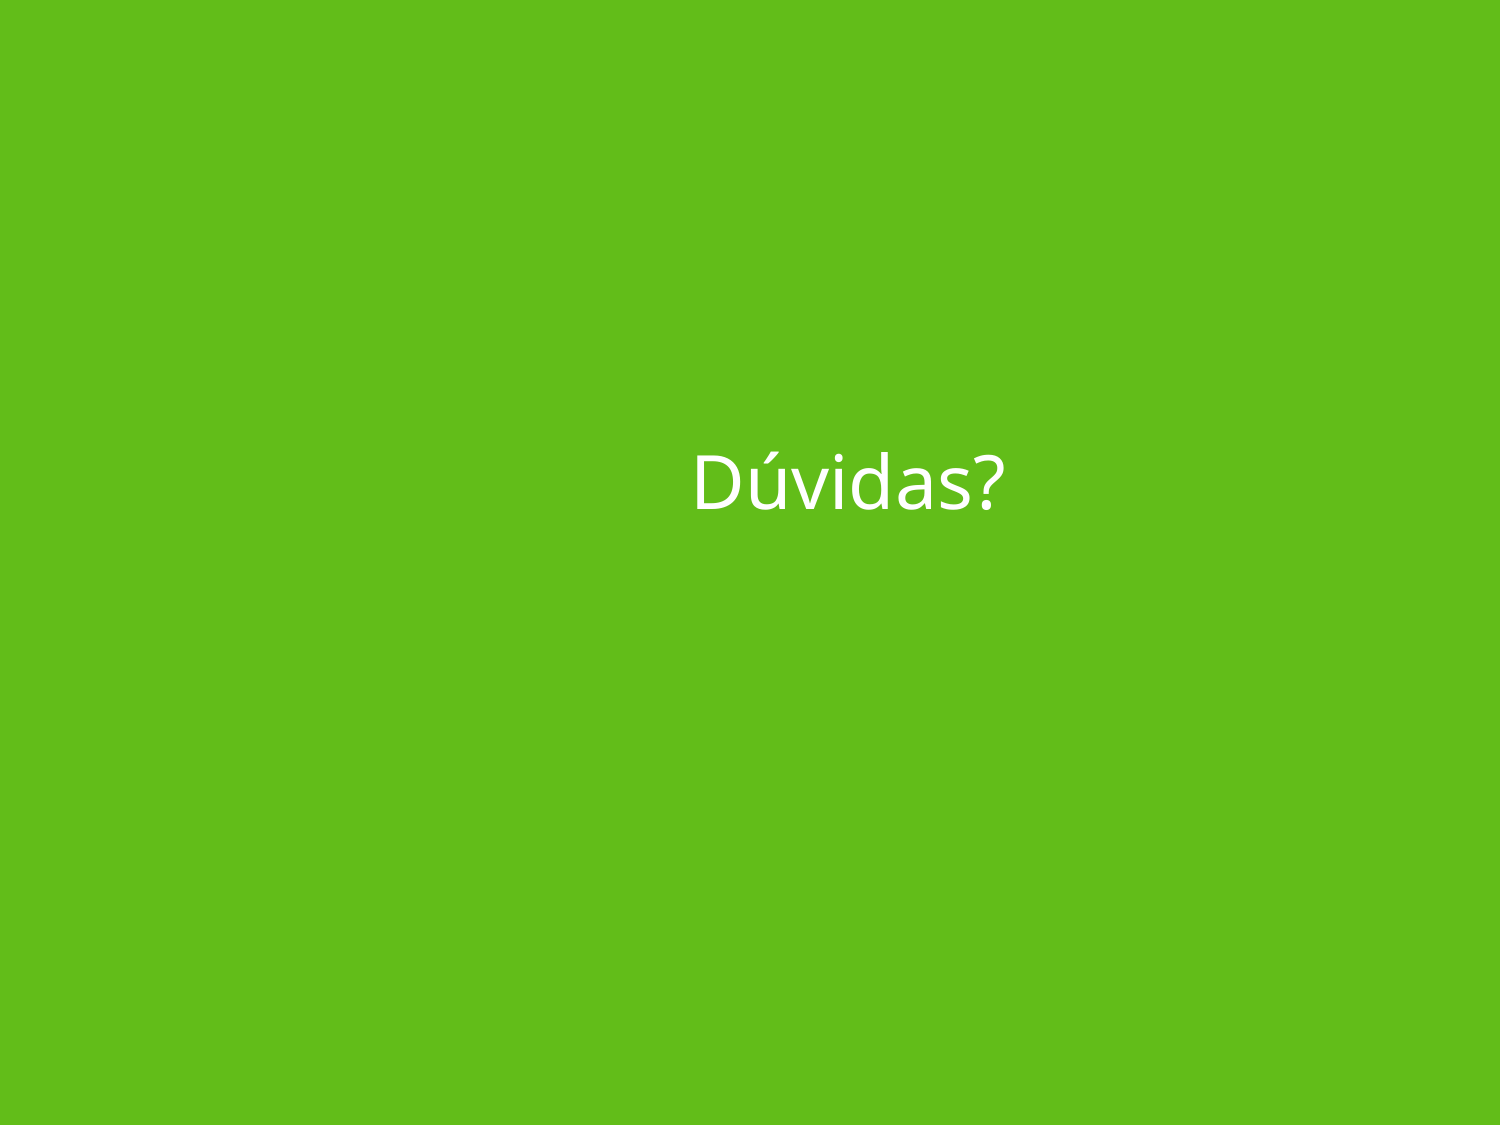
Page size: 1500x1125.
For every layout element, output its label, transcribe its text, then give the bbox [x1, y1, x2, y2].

title Dúvidas? [245, 386, 1451, 575]
